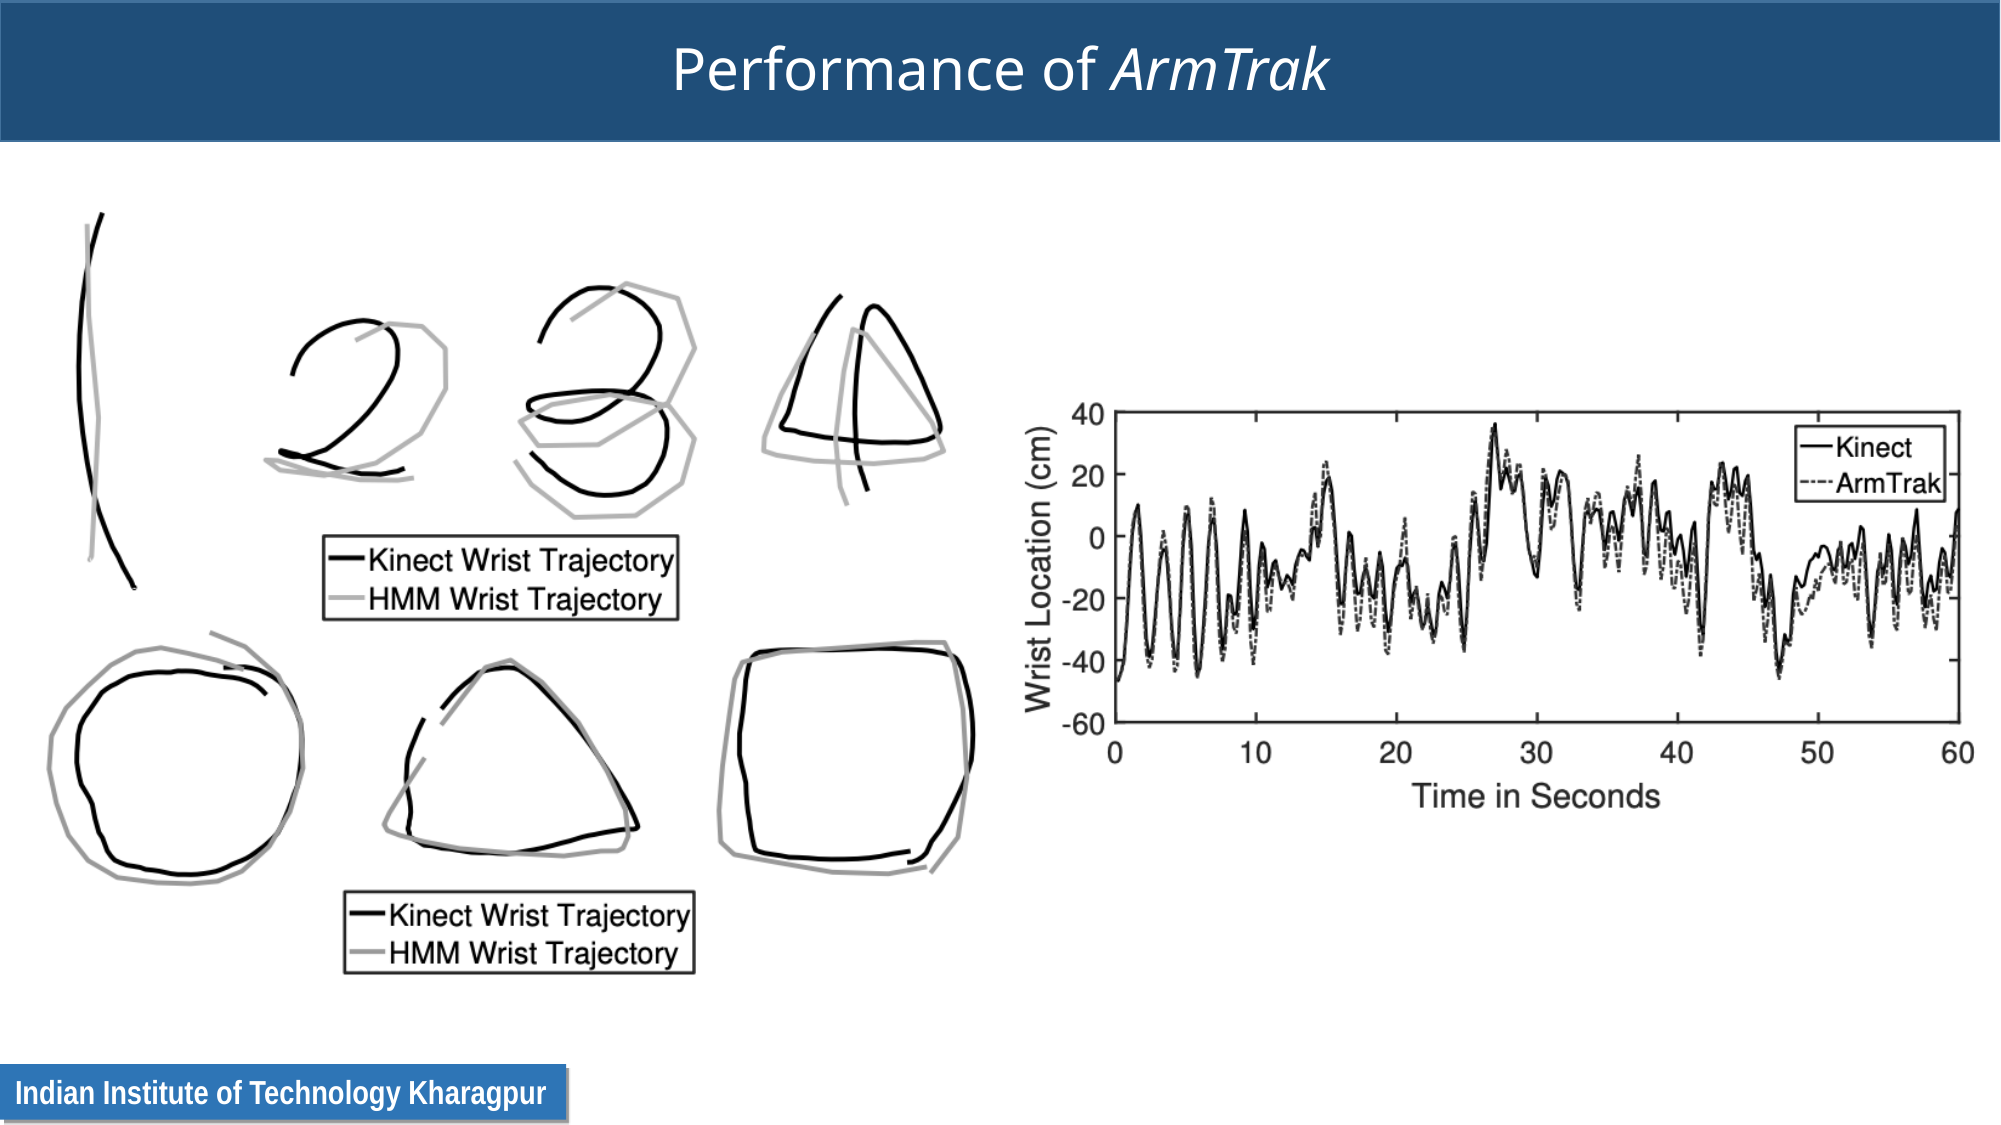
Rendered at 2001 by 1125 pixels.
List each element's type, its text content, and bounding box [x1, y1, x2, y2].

picture [0, 200, 2000, 1005]
title Performance of ArmTrak [0, 1, 2000, 141]
